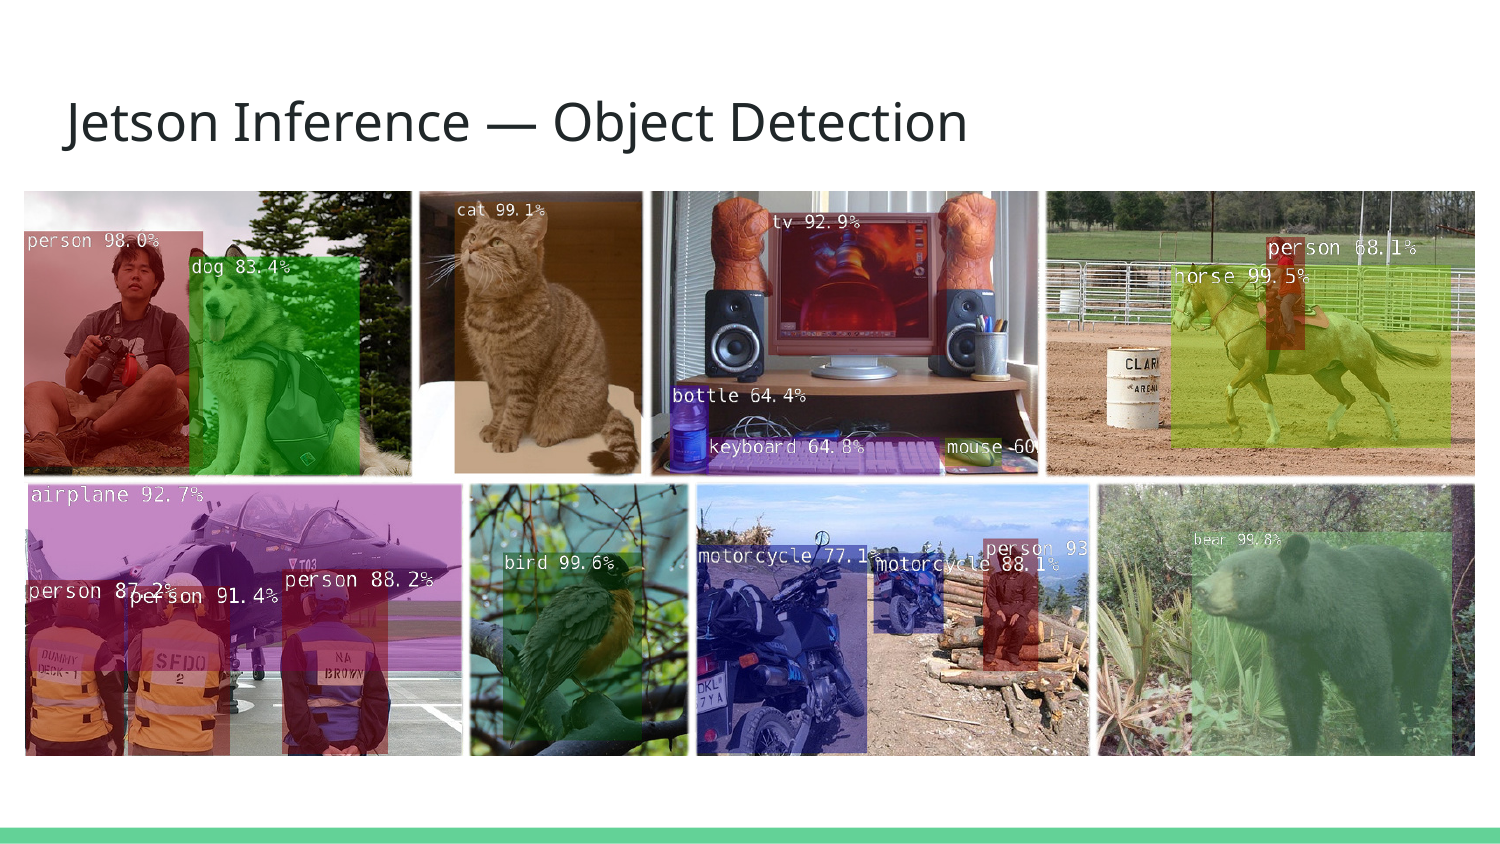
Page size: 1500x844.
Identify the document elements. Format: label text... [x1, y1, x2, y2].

picture [24, 191, 1475, 756]
title Jetson Inference — Object Detection [51, 72, 1449, 167]
